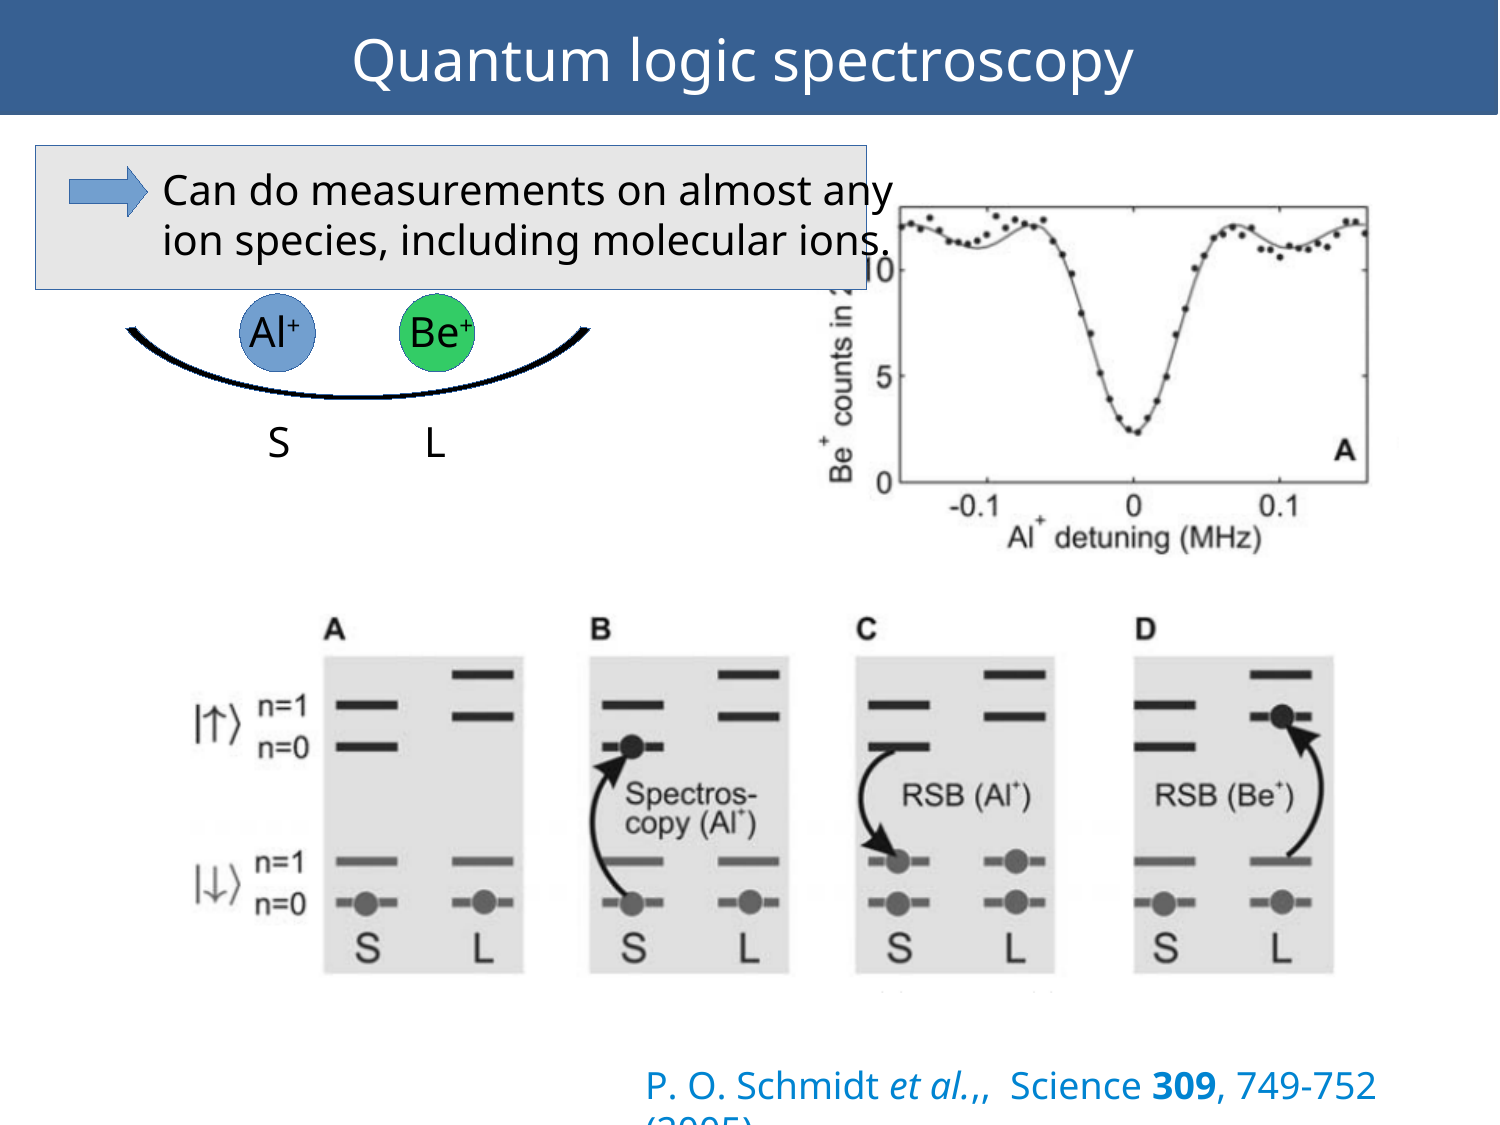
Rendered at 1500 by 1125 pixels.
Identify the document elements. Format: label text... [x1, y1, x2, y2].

text_box Can do measurements on almost any ion species, including molecular ions. [147, 156, 853, 272]
text_box Al+ [234, 298, 320, 364]
text_box P. O. Schmidt et al.,, Science 309, 749-752 (2005). [630, 1054, 1500, 1115]
text_box [420, 293, 454, 298]
picture [867, 245, 874, 252]
text_box [125, 326, 591, 400]
text_box [254, 364, 301, 372]
picture [806, 189, 1399, 564]
text_box L [409, 408, 461, 474]
picture [183, 597, 1354, 993]
text_box Be+ [393, 298, 487, 364]
text_box [35, 145, 867, 290]
text_box S [252, 408, 307, 474]
text_box [260, 293, 295, 298]
picture [878, 189, 886, 201]
text_box [414, 364, 460, 372]
text_box Quantum logic spectroscopy [180, 15, 1306, 101]
